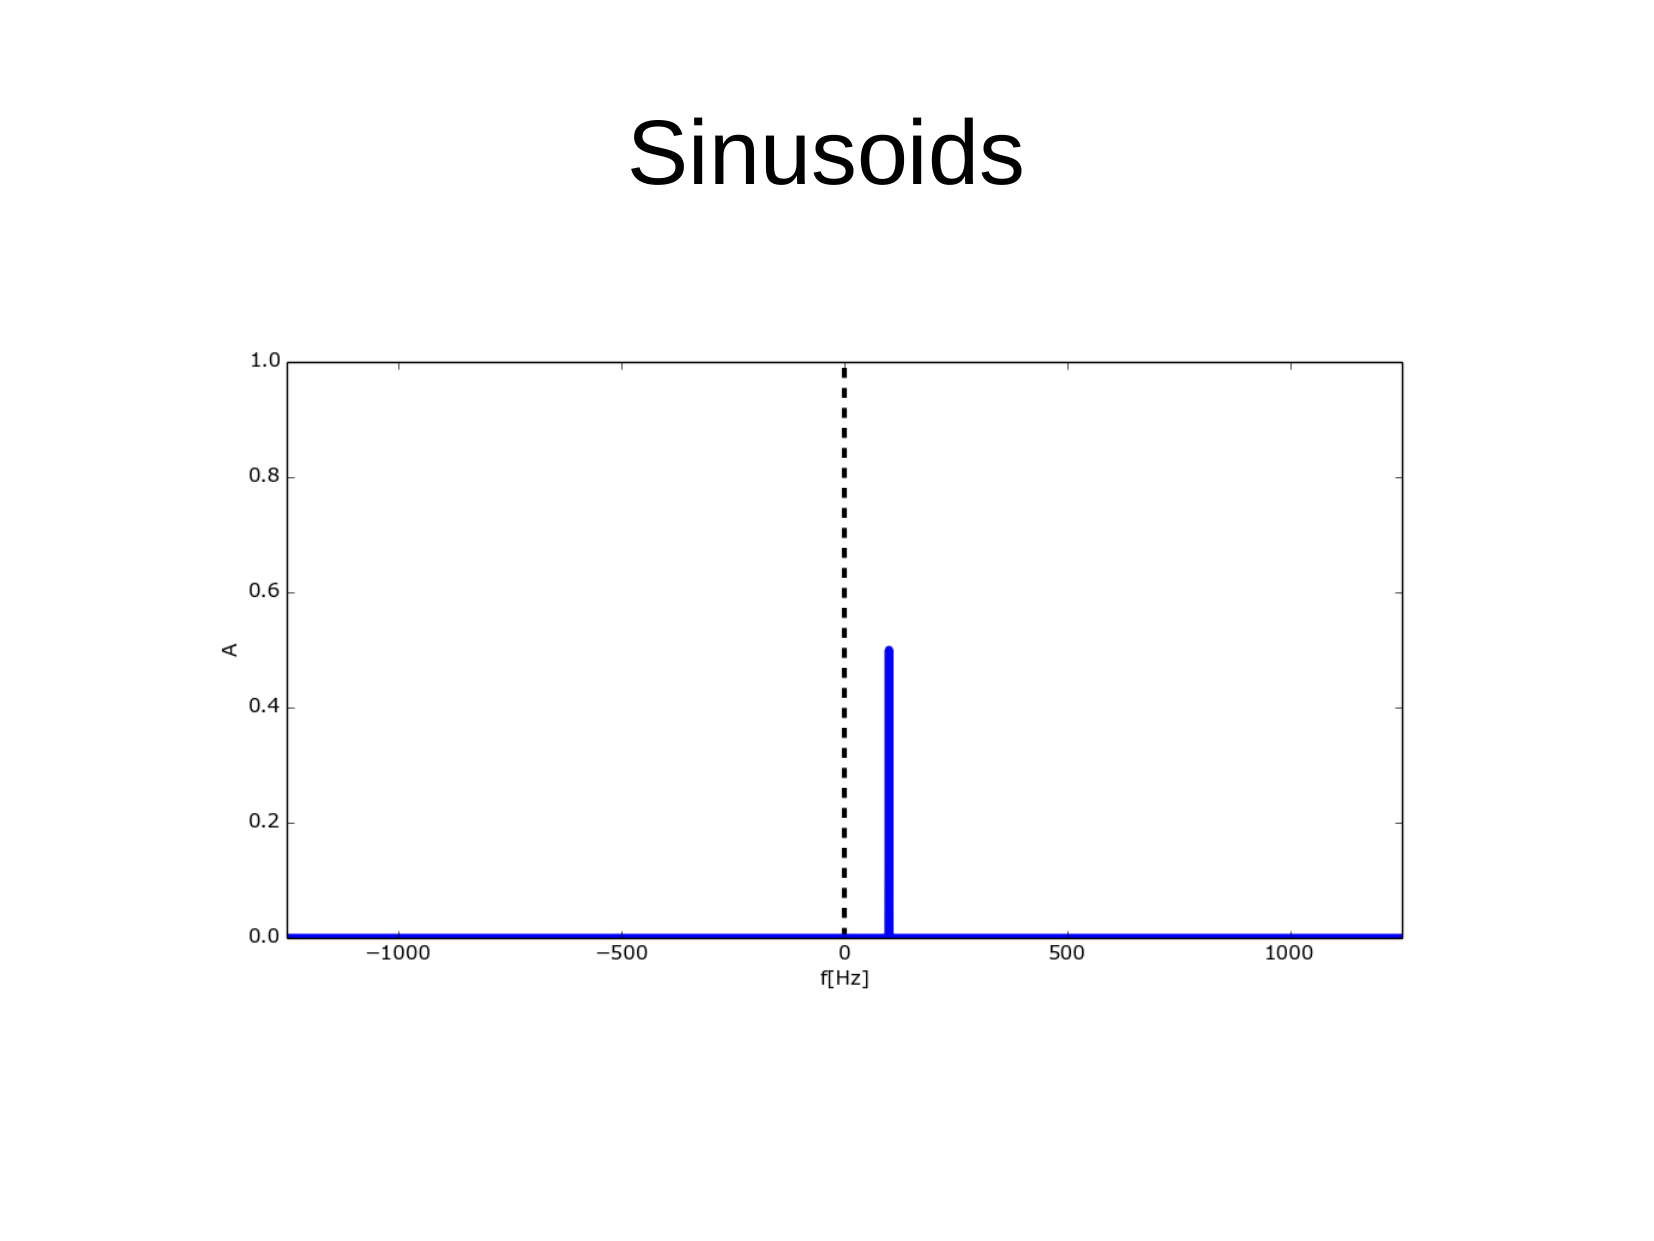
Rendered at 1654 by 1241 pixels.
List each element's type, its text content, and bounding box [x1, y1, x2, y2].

title Sinusoids [82, 49, 1571, 257]
picture [107, 290, 1546, 1010]
